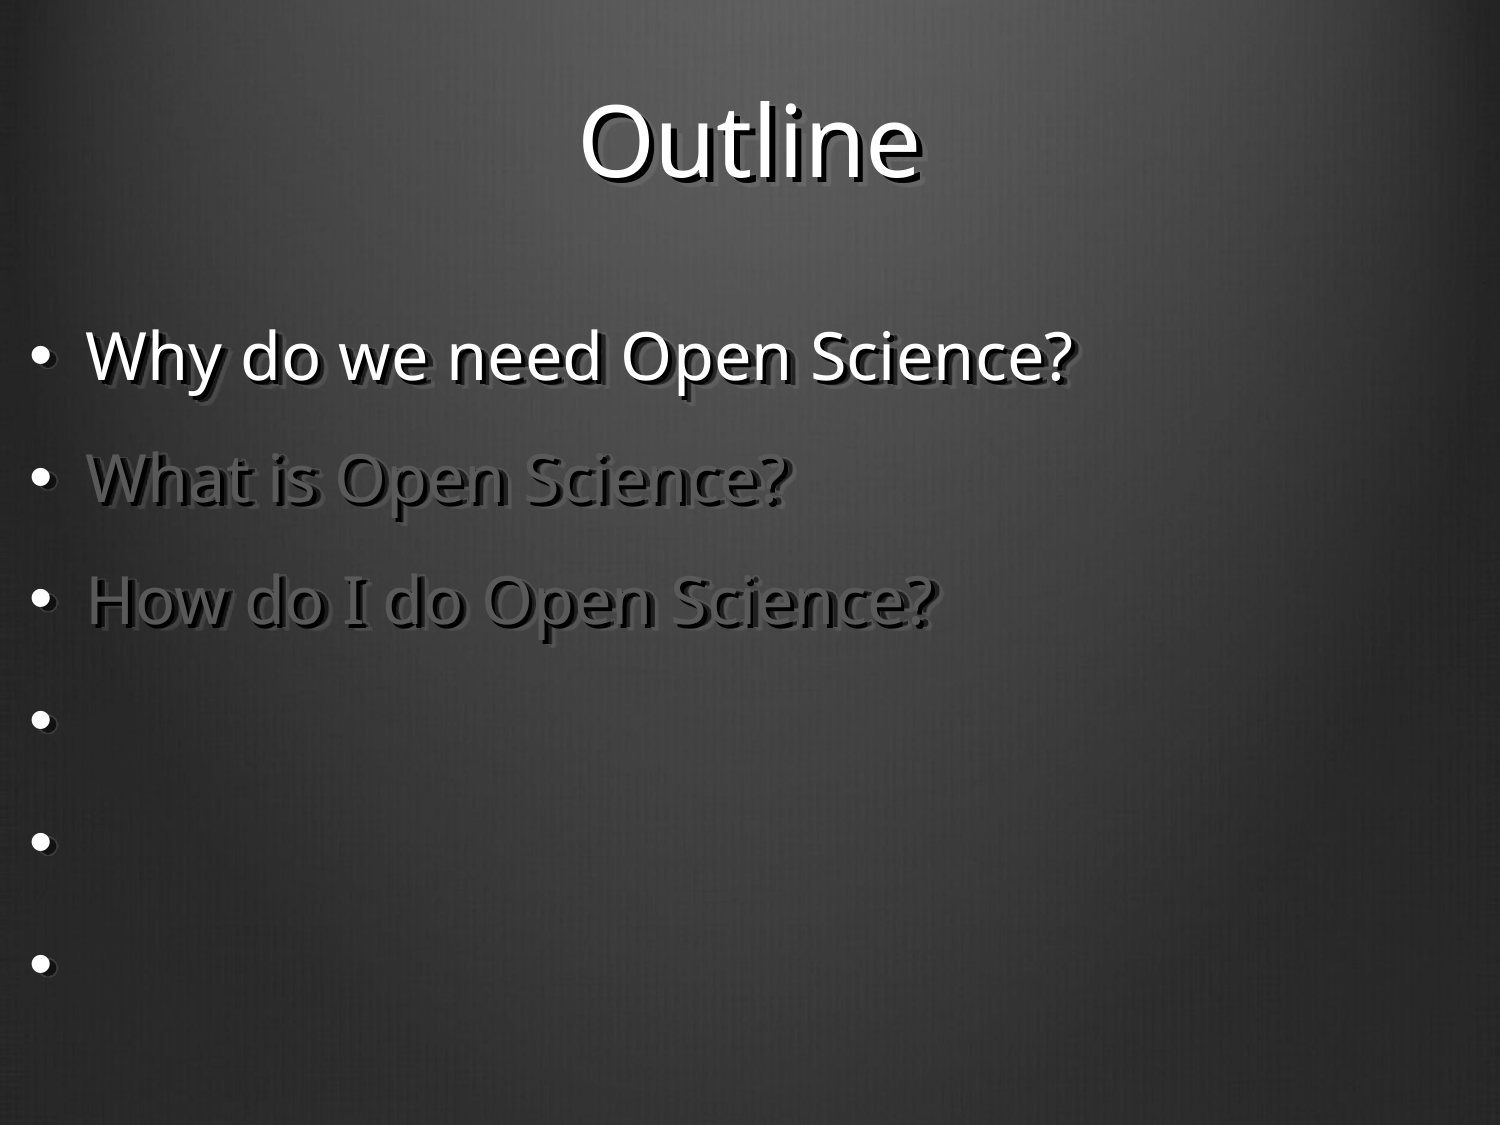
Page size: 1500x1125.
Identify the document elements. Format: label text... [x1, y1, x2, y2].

title Outline [112, 19, 1388, 255]
list Why do we need Open Science? What is Open Science? How do I do Open Science? [14, 306, 1500, 1005]
